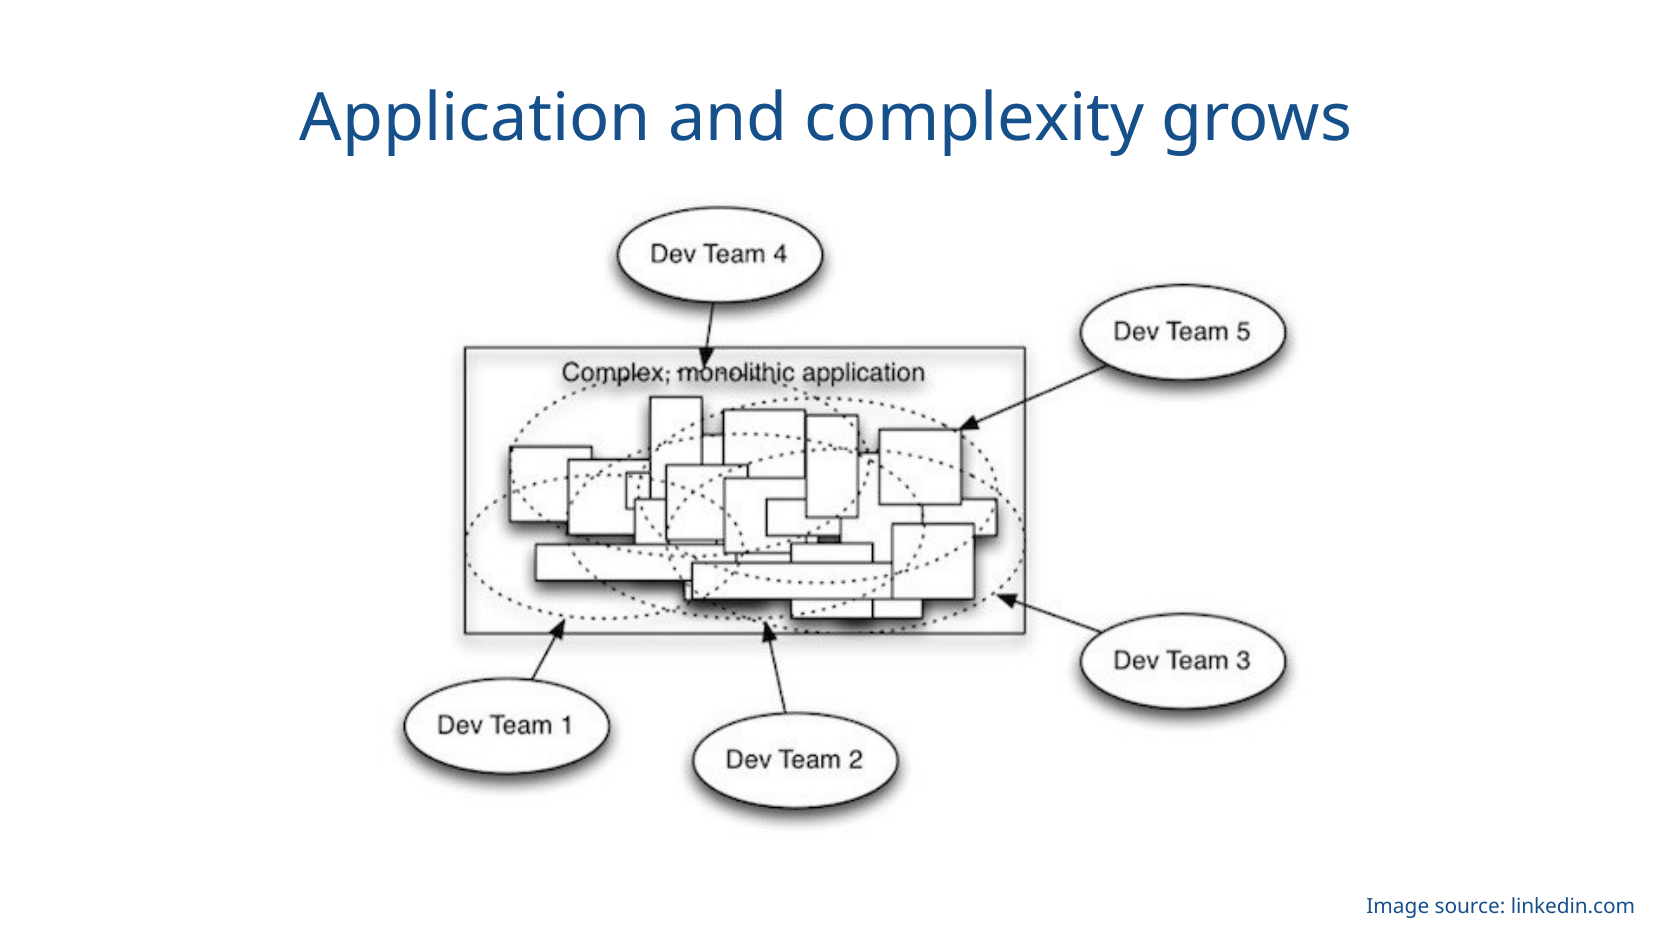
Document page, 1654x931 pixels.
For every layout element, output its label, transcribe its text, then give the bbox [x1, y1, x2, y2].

picture [326, 156, 1366, 852]
title Application and complexity grows [82, 37, 1571, 193]
text_box Image source: linkedin.com [1170, 883, 1651, 927]
